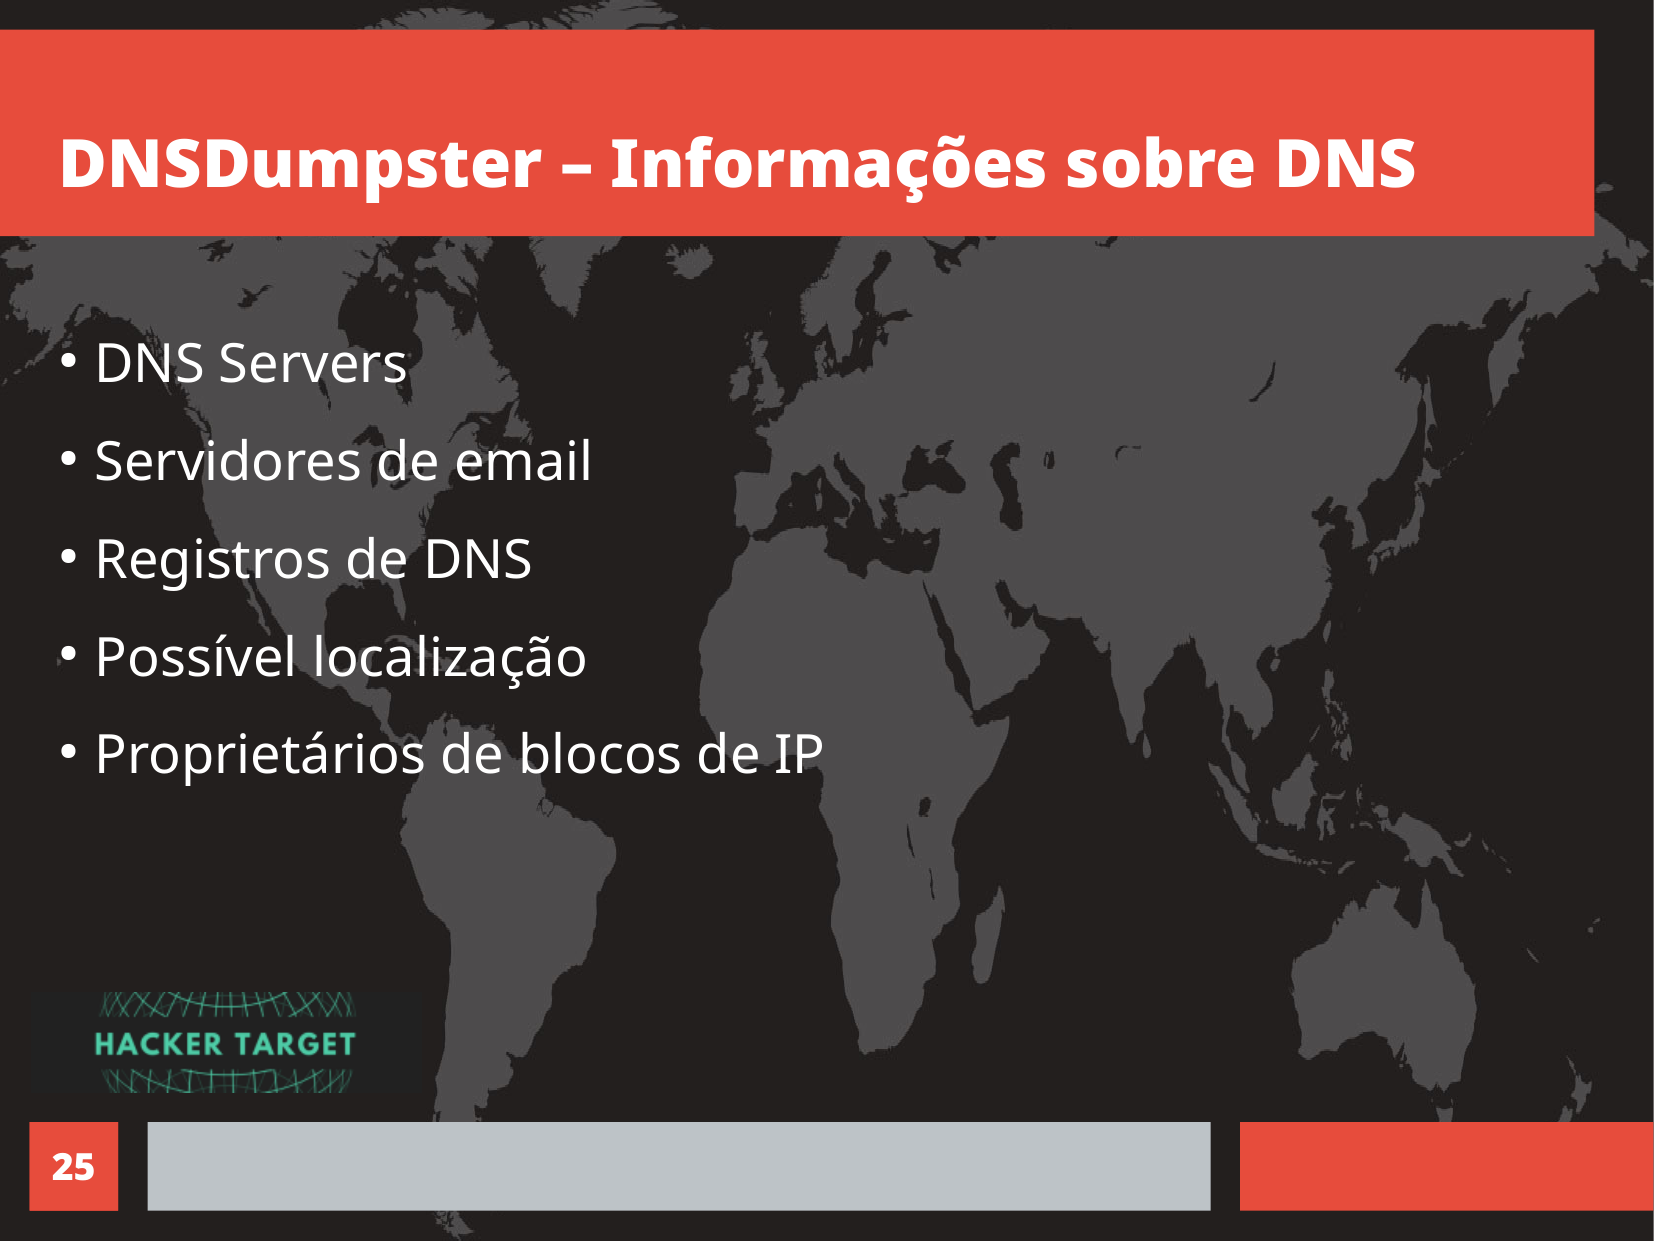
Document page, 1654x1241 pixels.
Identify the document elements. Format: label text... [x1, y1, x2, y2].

list DNS Servers Servidores de email Registros de DNS Possível localização Proprietários de blocos de IP [59, 324, 1565, 1093]
title DNSDumpster – Informações sobre DNS [59, 59, 1595, 207]
picture [0, 0, 1654, 1241]
